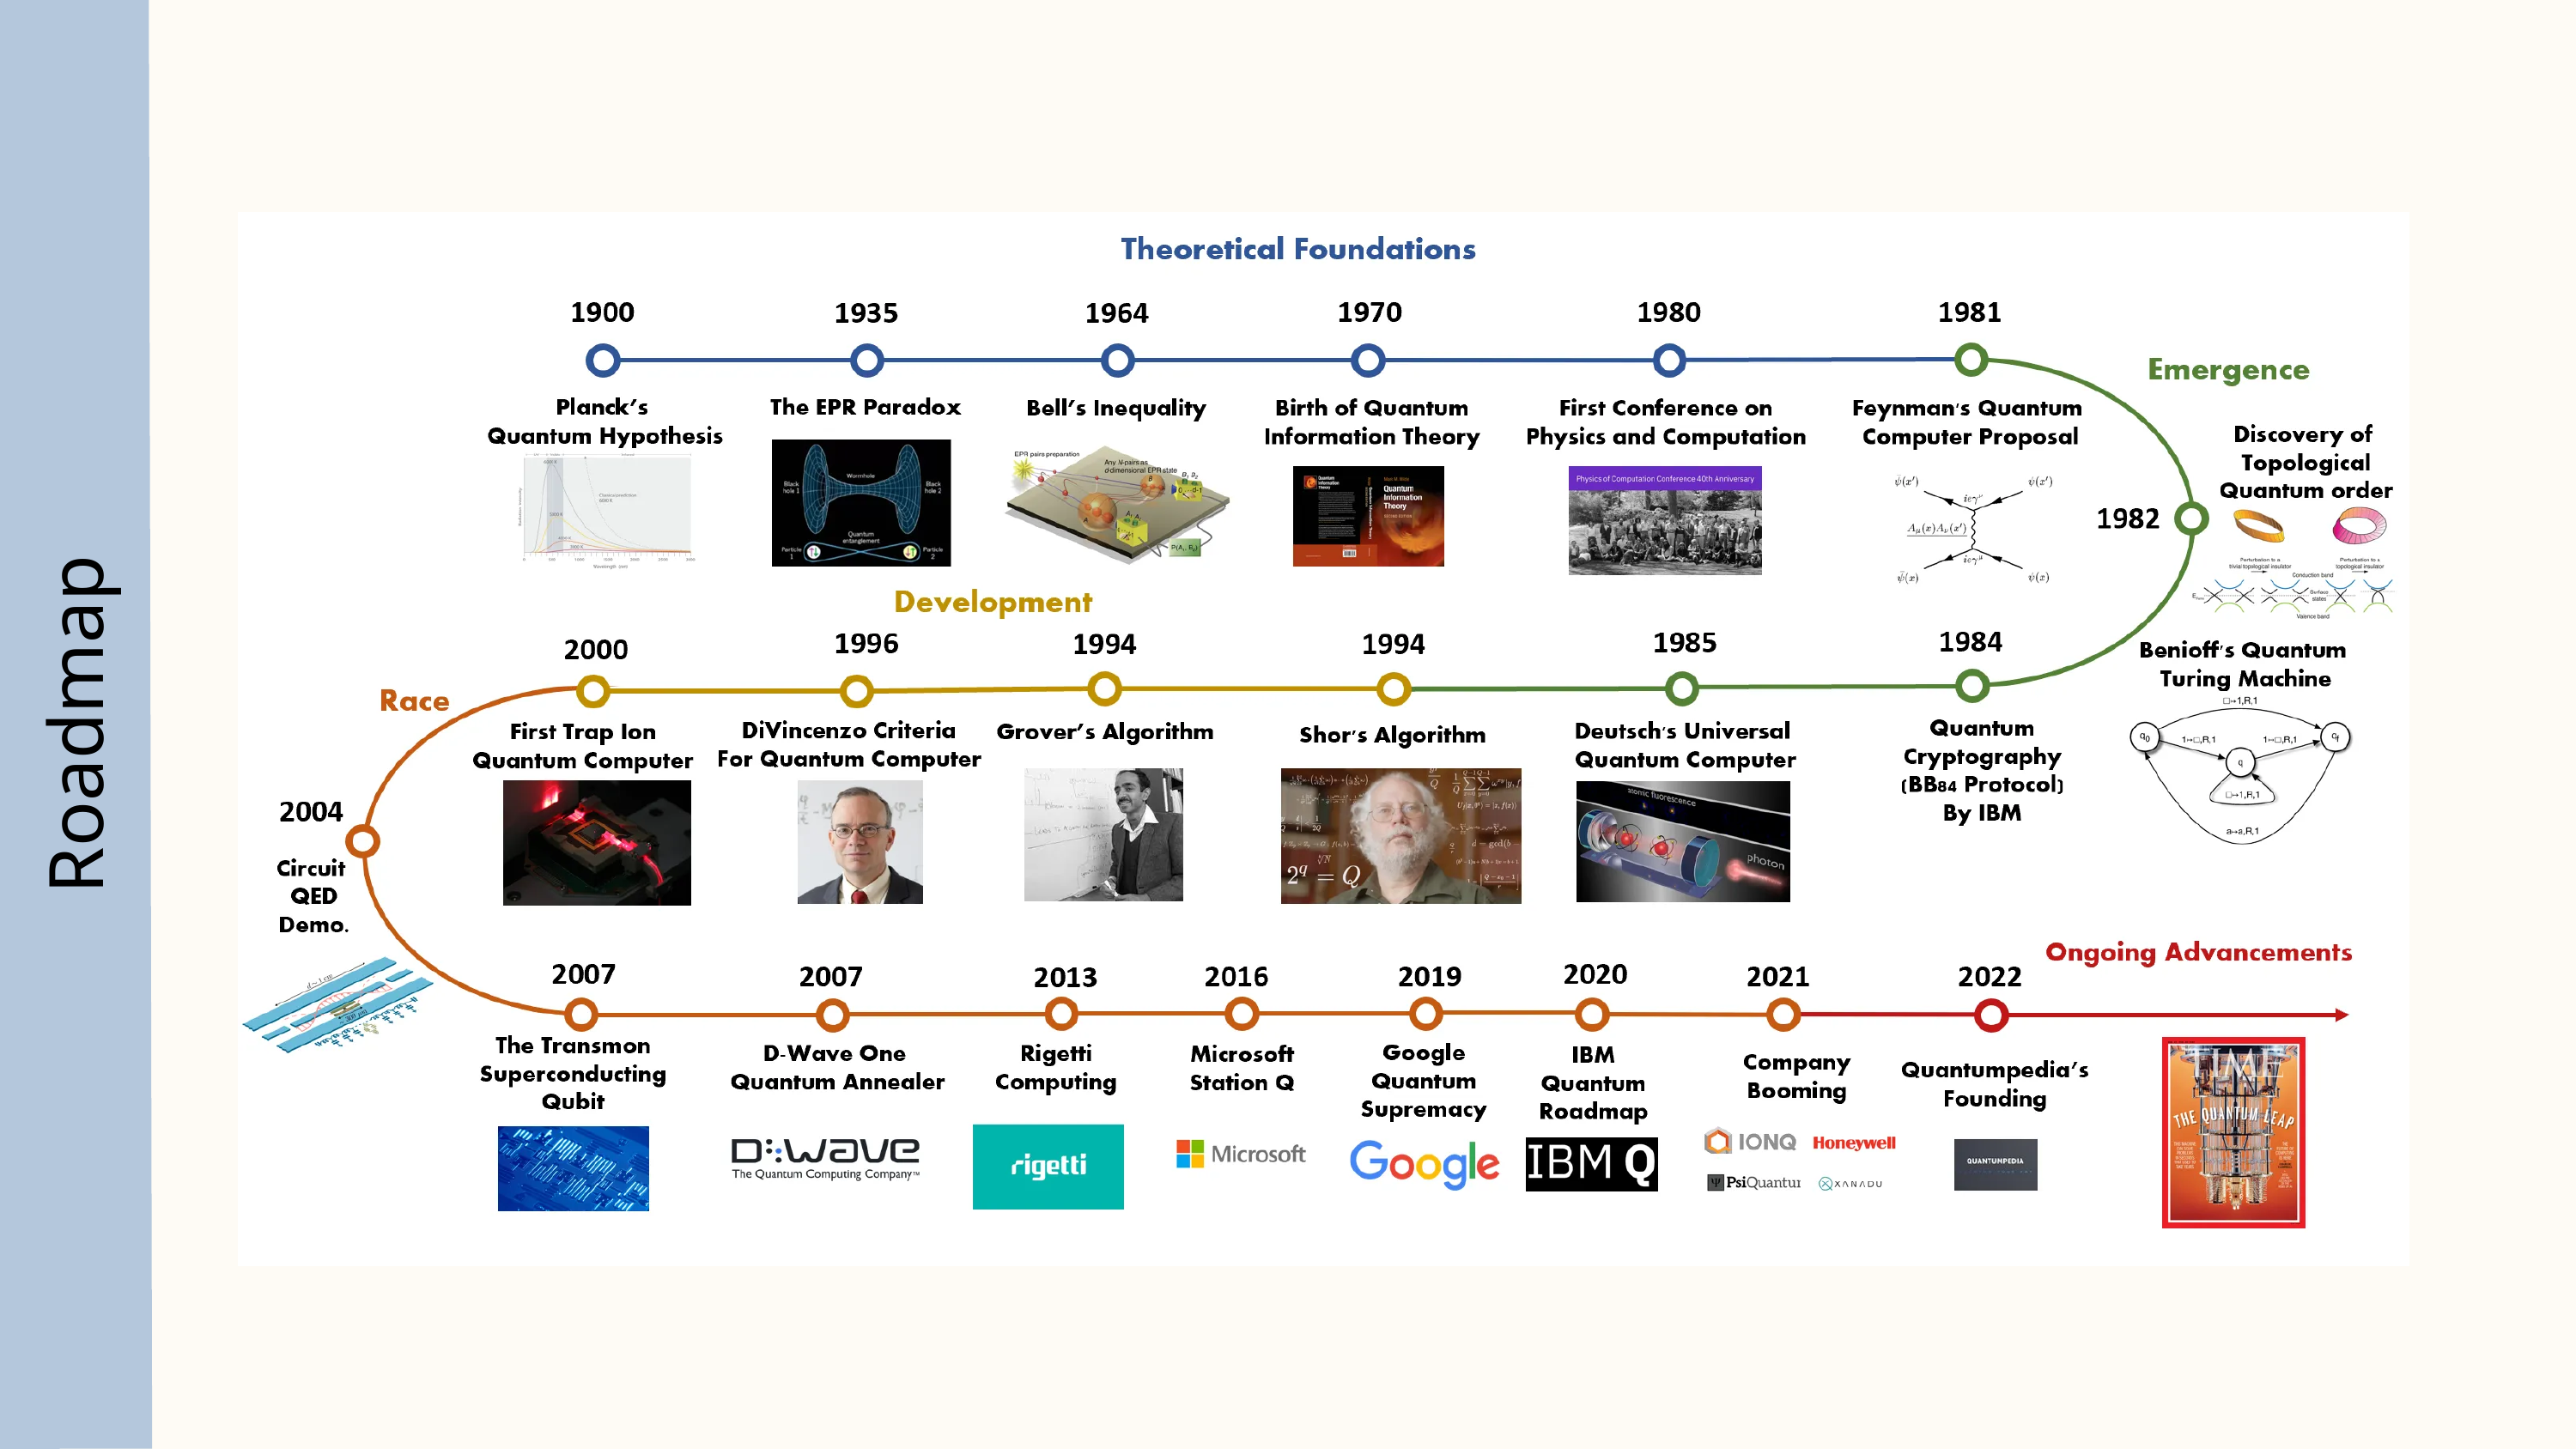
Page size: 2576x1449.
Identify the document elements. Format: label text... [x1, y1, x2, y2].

picture [238, 212, 2409, 1266]
title Roadmap [0, 0, 153, 1449]
